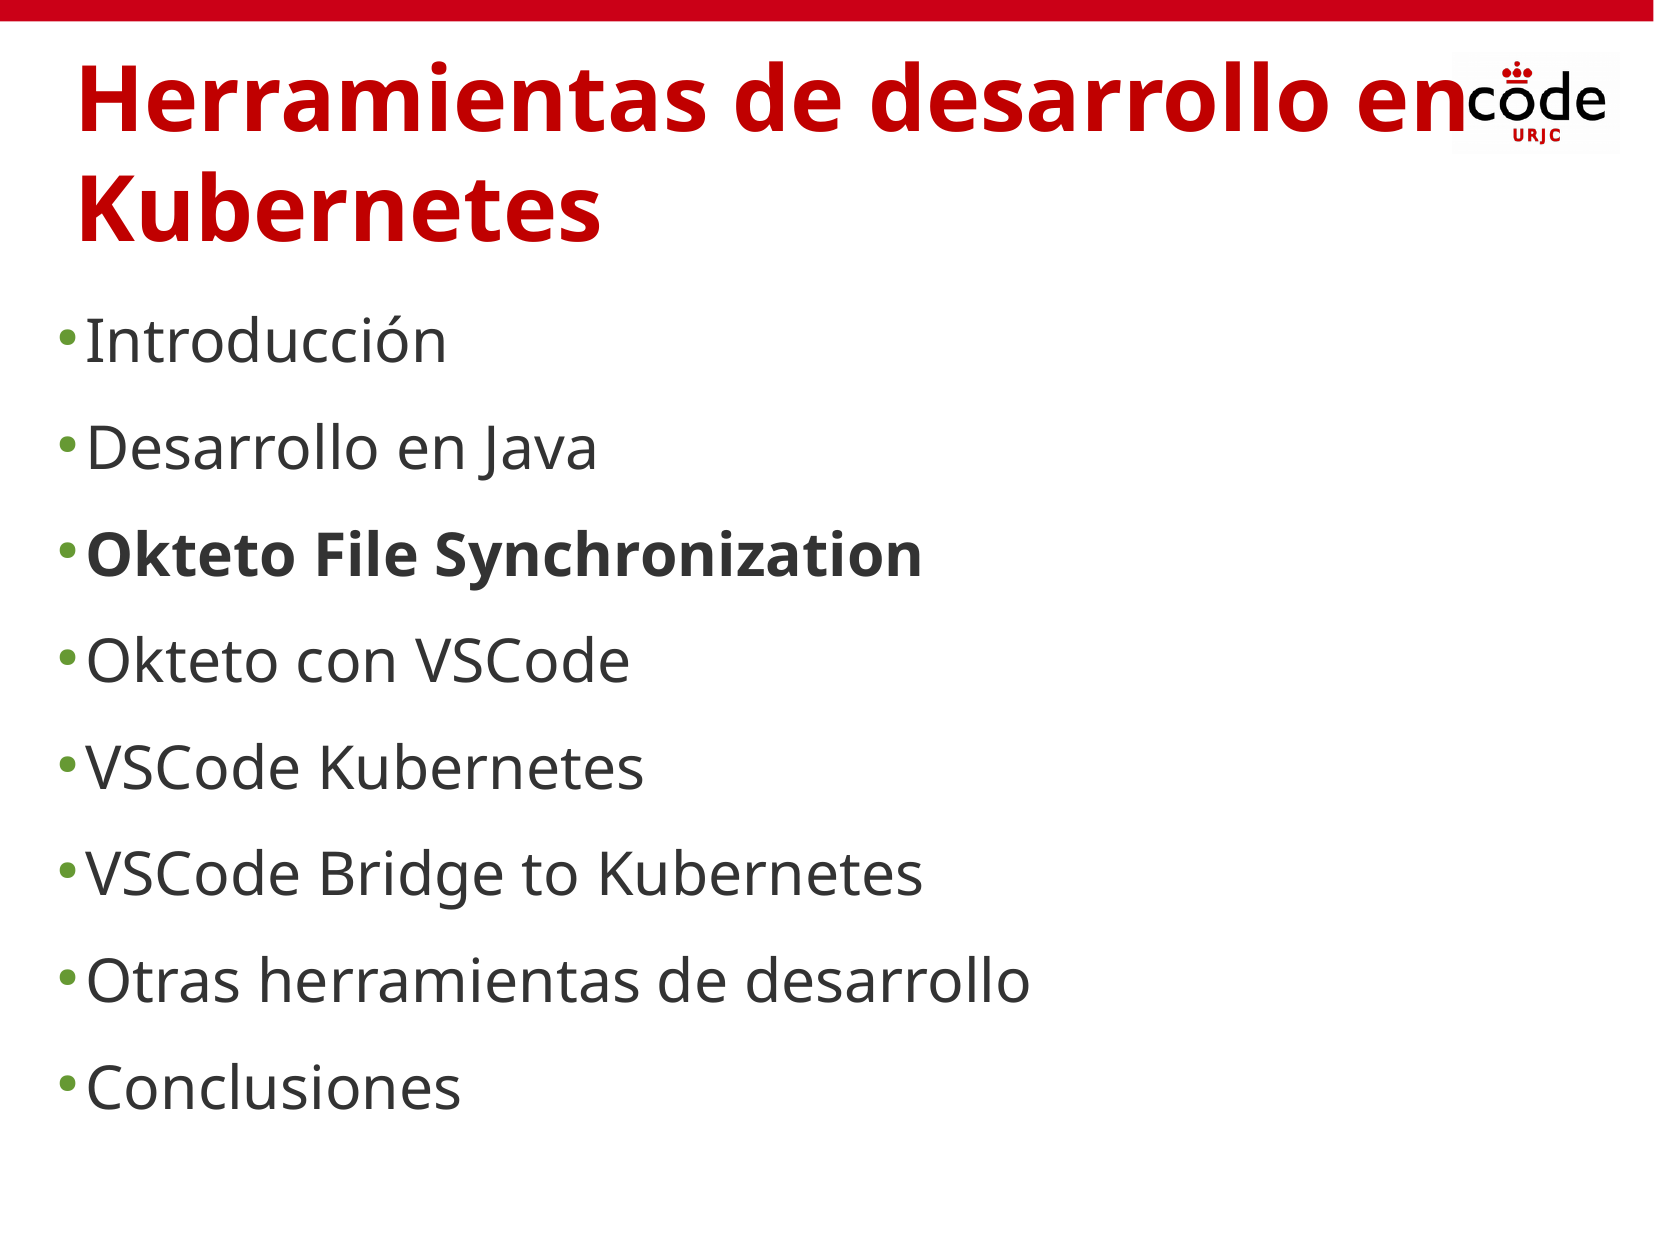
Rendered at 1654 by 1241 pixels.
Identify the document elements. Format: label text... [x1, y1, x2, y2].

list Introducción Desarrollo en Java Okteto File Synchronization Okteto con VSCode VSCode Kubernetes VSCode Bridge to Kubernetes Otras herramientas de desarrollo Conclusiones [56, 297, 1583, 1128]
title Herramientas de desarrollo en Kubernetes [59, 76, 1635, 224]
picture [1452, 52, 1620, 76]
